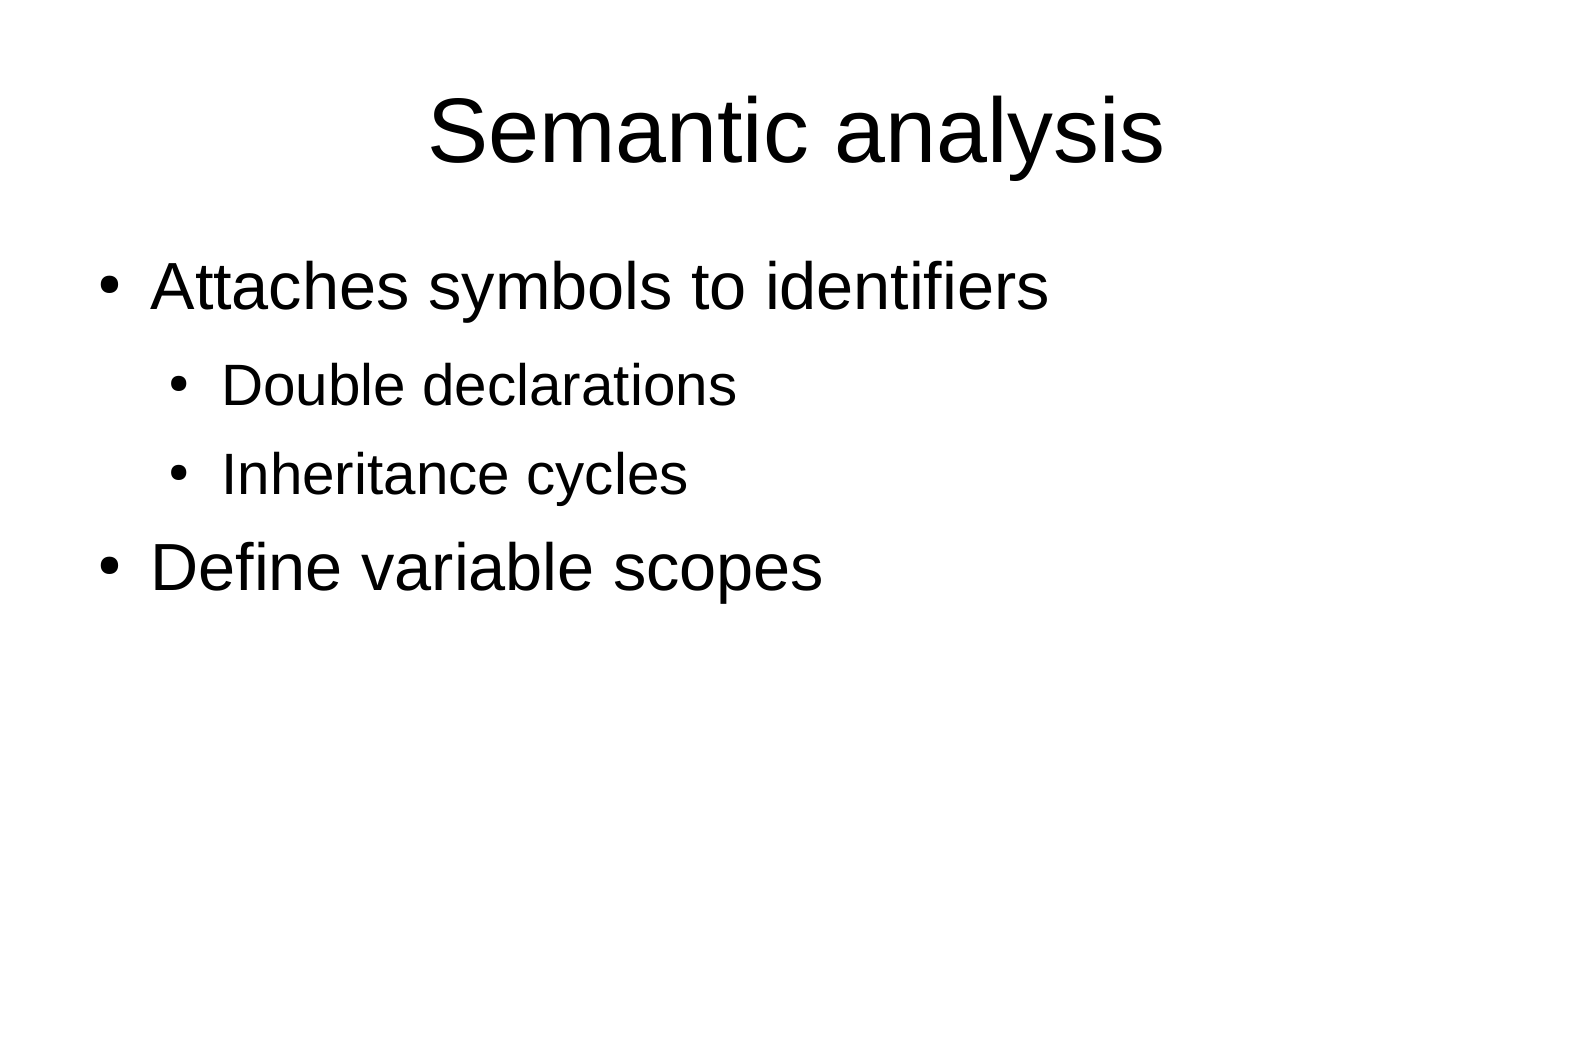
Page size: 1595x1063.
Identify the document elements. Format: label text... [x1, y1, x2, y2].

title Semantic analysis [79, 49, 1515, 213]
list Attaches symbols to identifiers Double declarations Inheritance cycles Define variable scopes [79, 248, 1515, 936]
